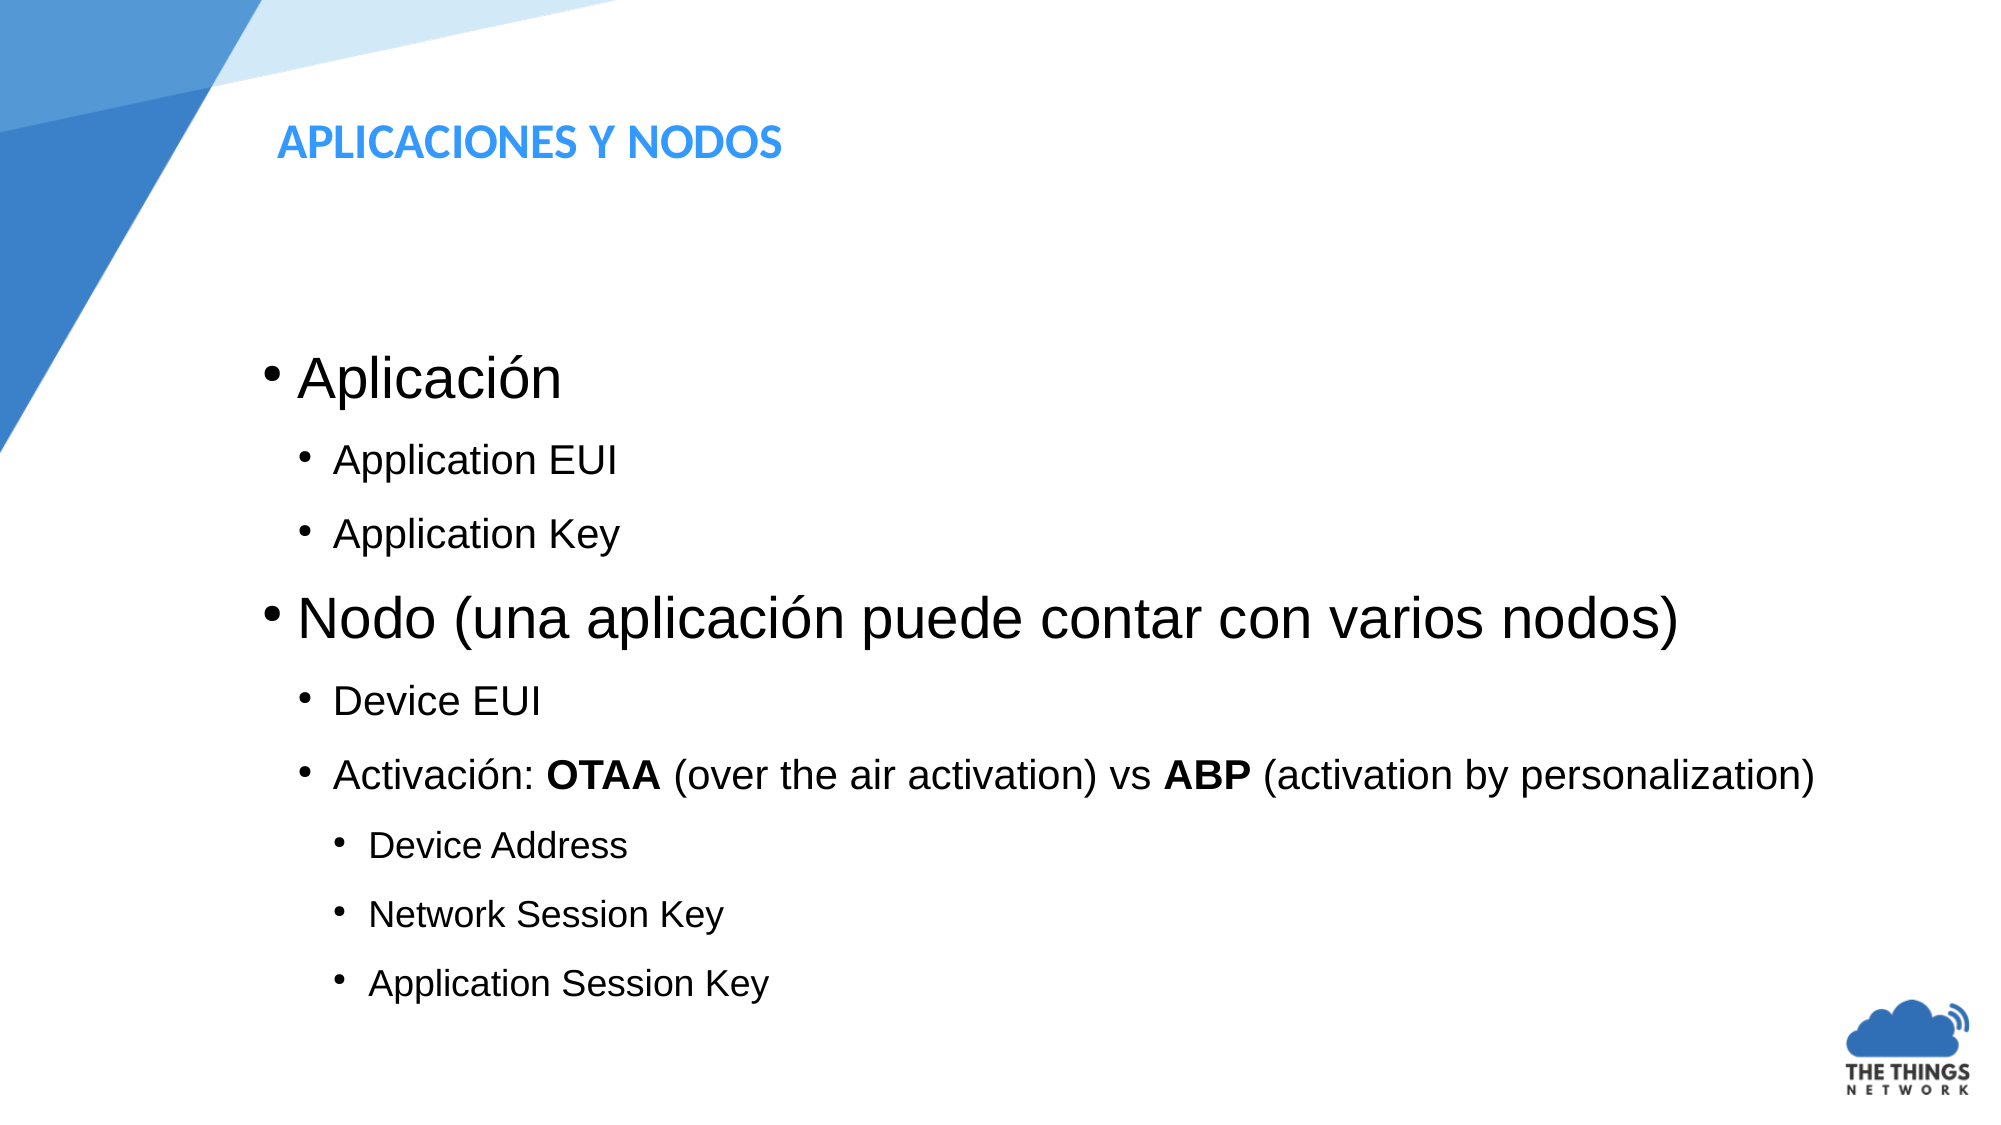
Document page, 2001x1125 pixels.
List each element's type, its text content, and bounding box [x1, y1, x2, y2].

picture [0, 0, 1970, 1095]
text_box Aplicación Application EUI Application Key Nodo (una aplicación puede contar con varios nodos) Device EUI Activación: OTAA (over the air activation) vs ABP (activation by personalization) Device Address Network Session Key Application Session Key [261, 339, 1863, 1014]
text_box APLICACIONES Y NODOS [99, 44, 1900, 233]
